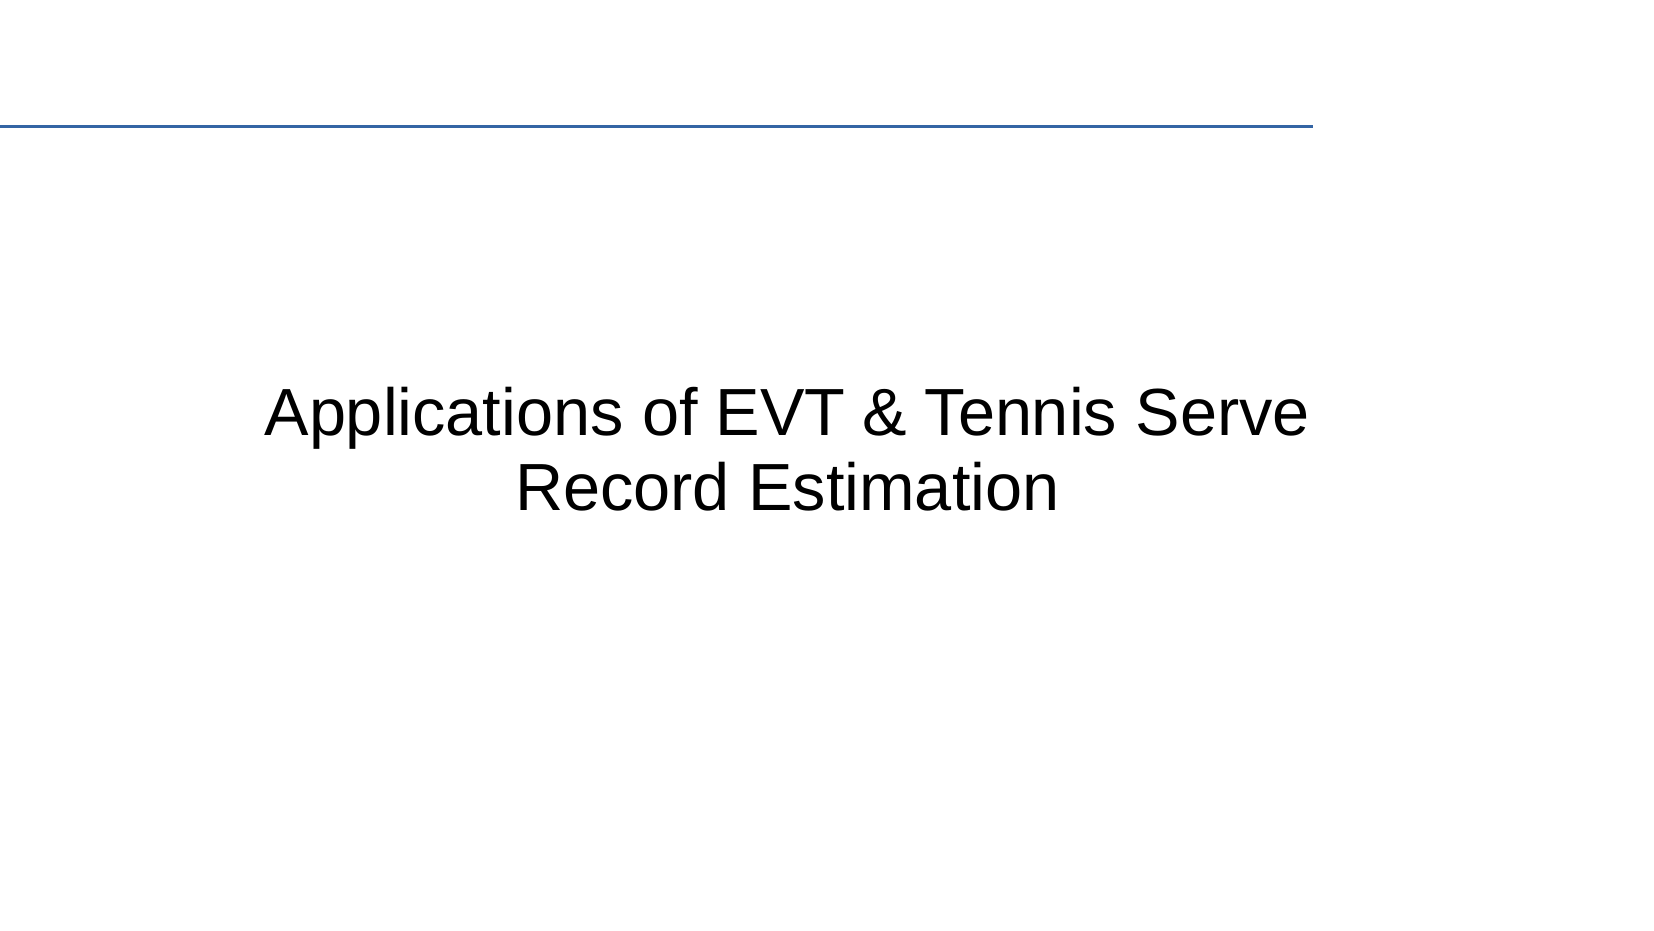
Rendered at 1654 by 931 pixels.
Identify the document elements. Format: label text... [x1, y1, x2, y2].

chart [787, 435, 907, 495]
title Applications of EVT & Tennis Serve Record Estimation [187, 300, 1388, 600]
